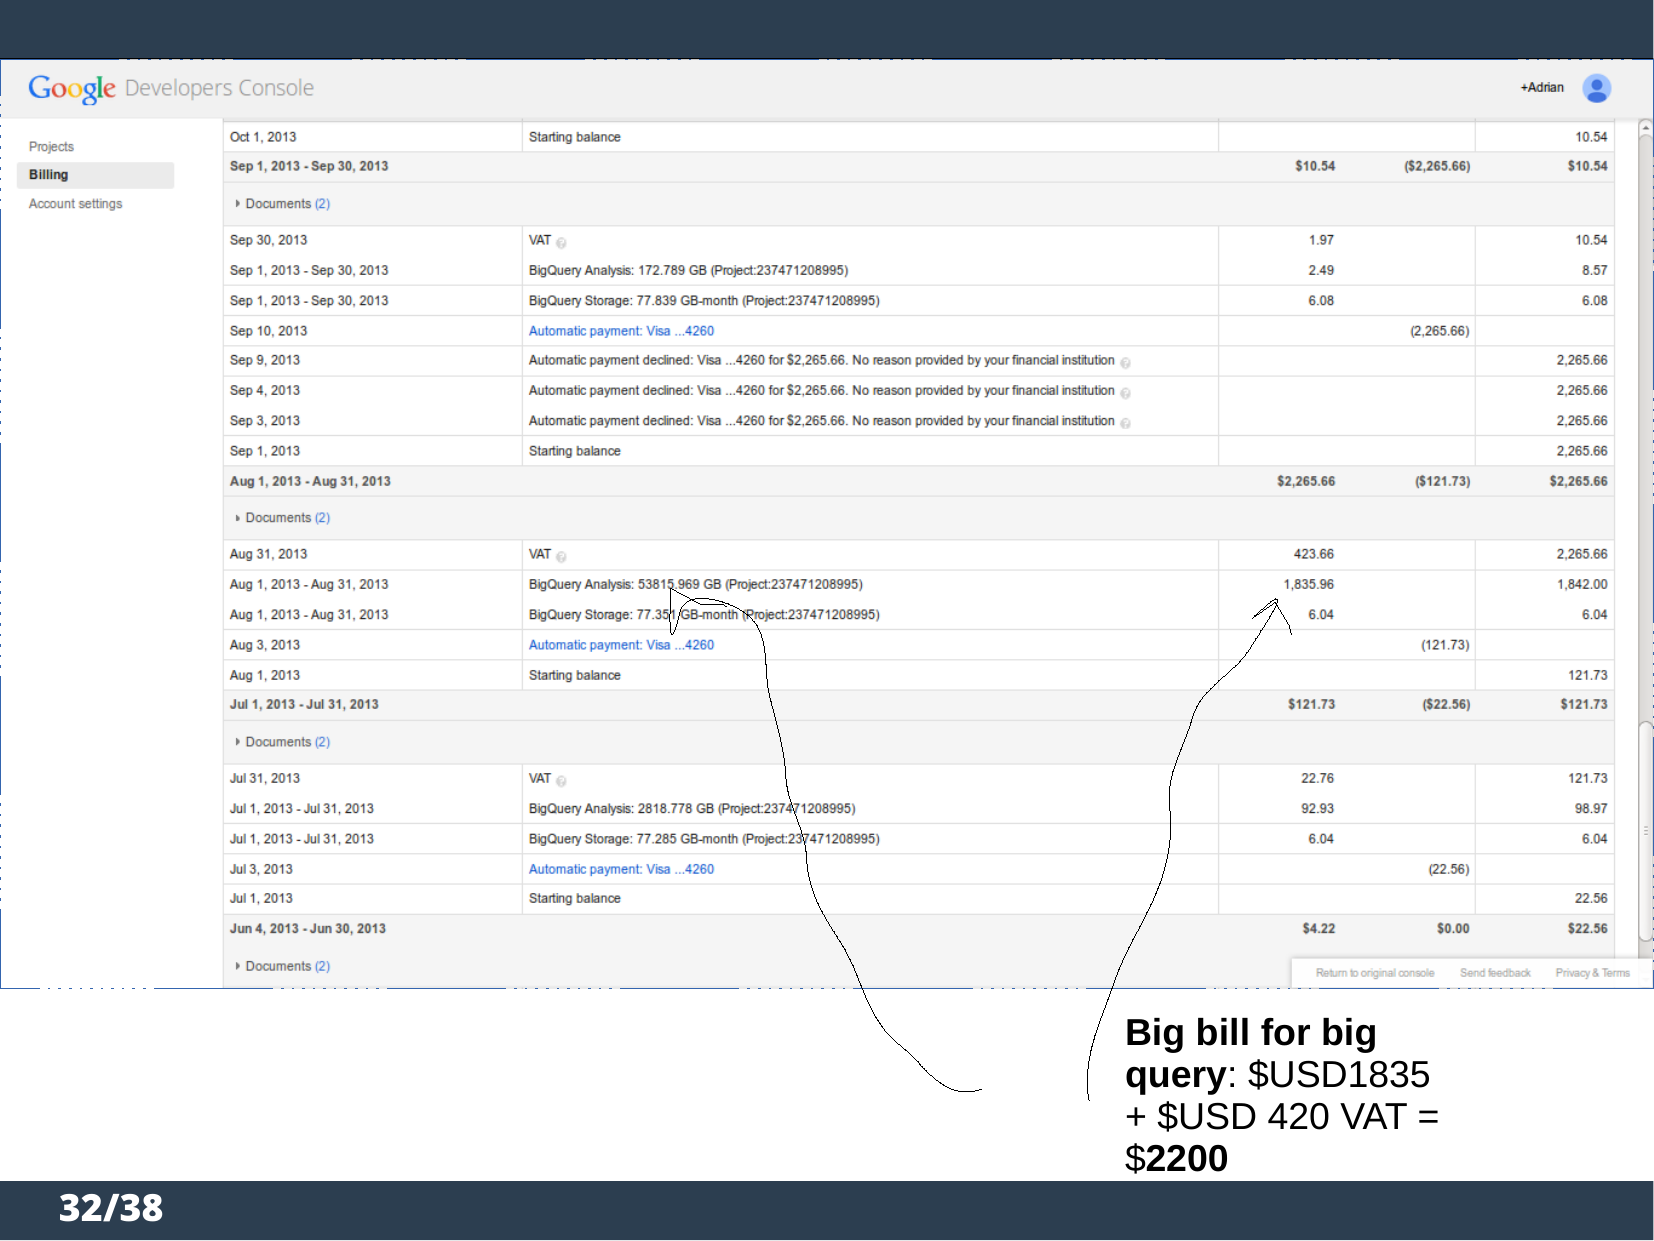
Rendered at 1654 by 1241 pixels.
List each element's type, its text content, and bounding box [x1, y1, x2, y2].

picture [0, 58, 1654, 989]
text_box Big bill for big query: $USD1835 + $USD 420 VAT = $2200 [1110, 1003, 1477, 1187]
